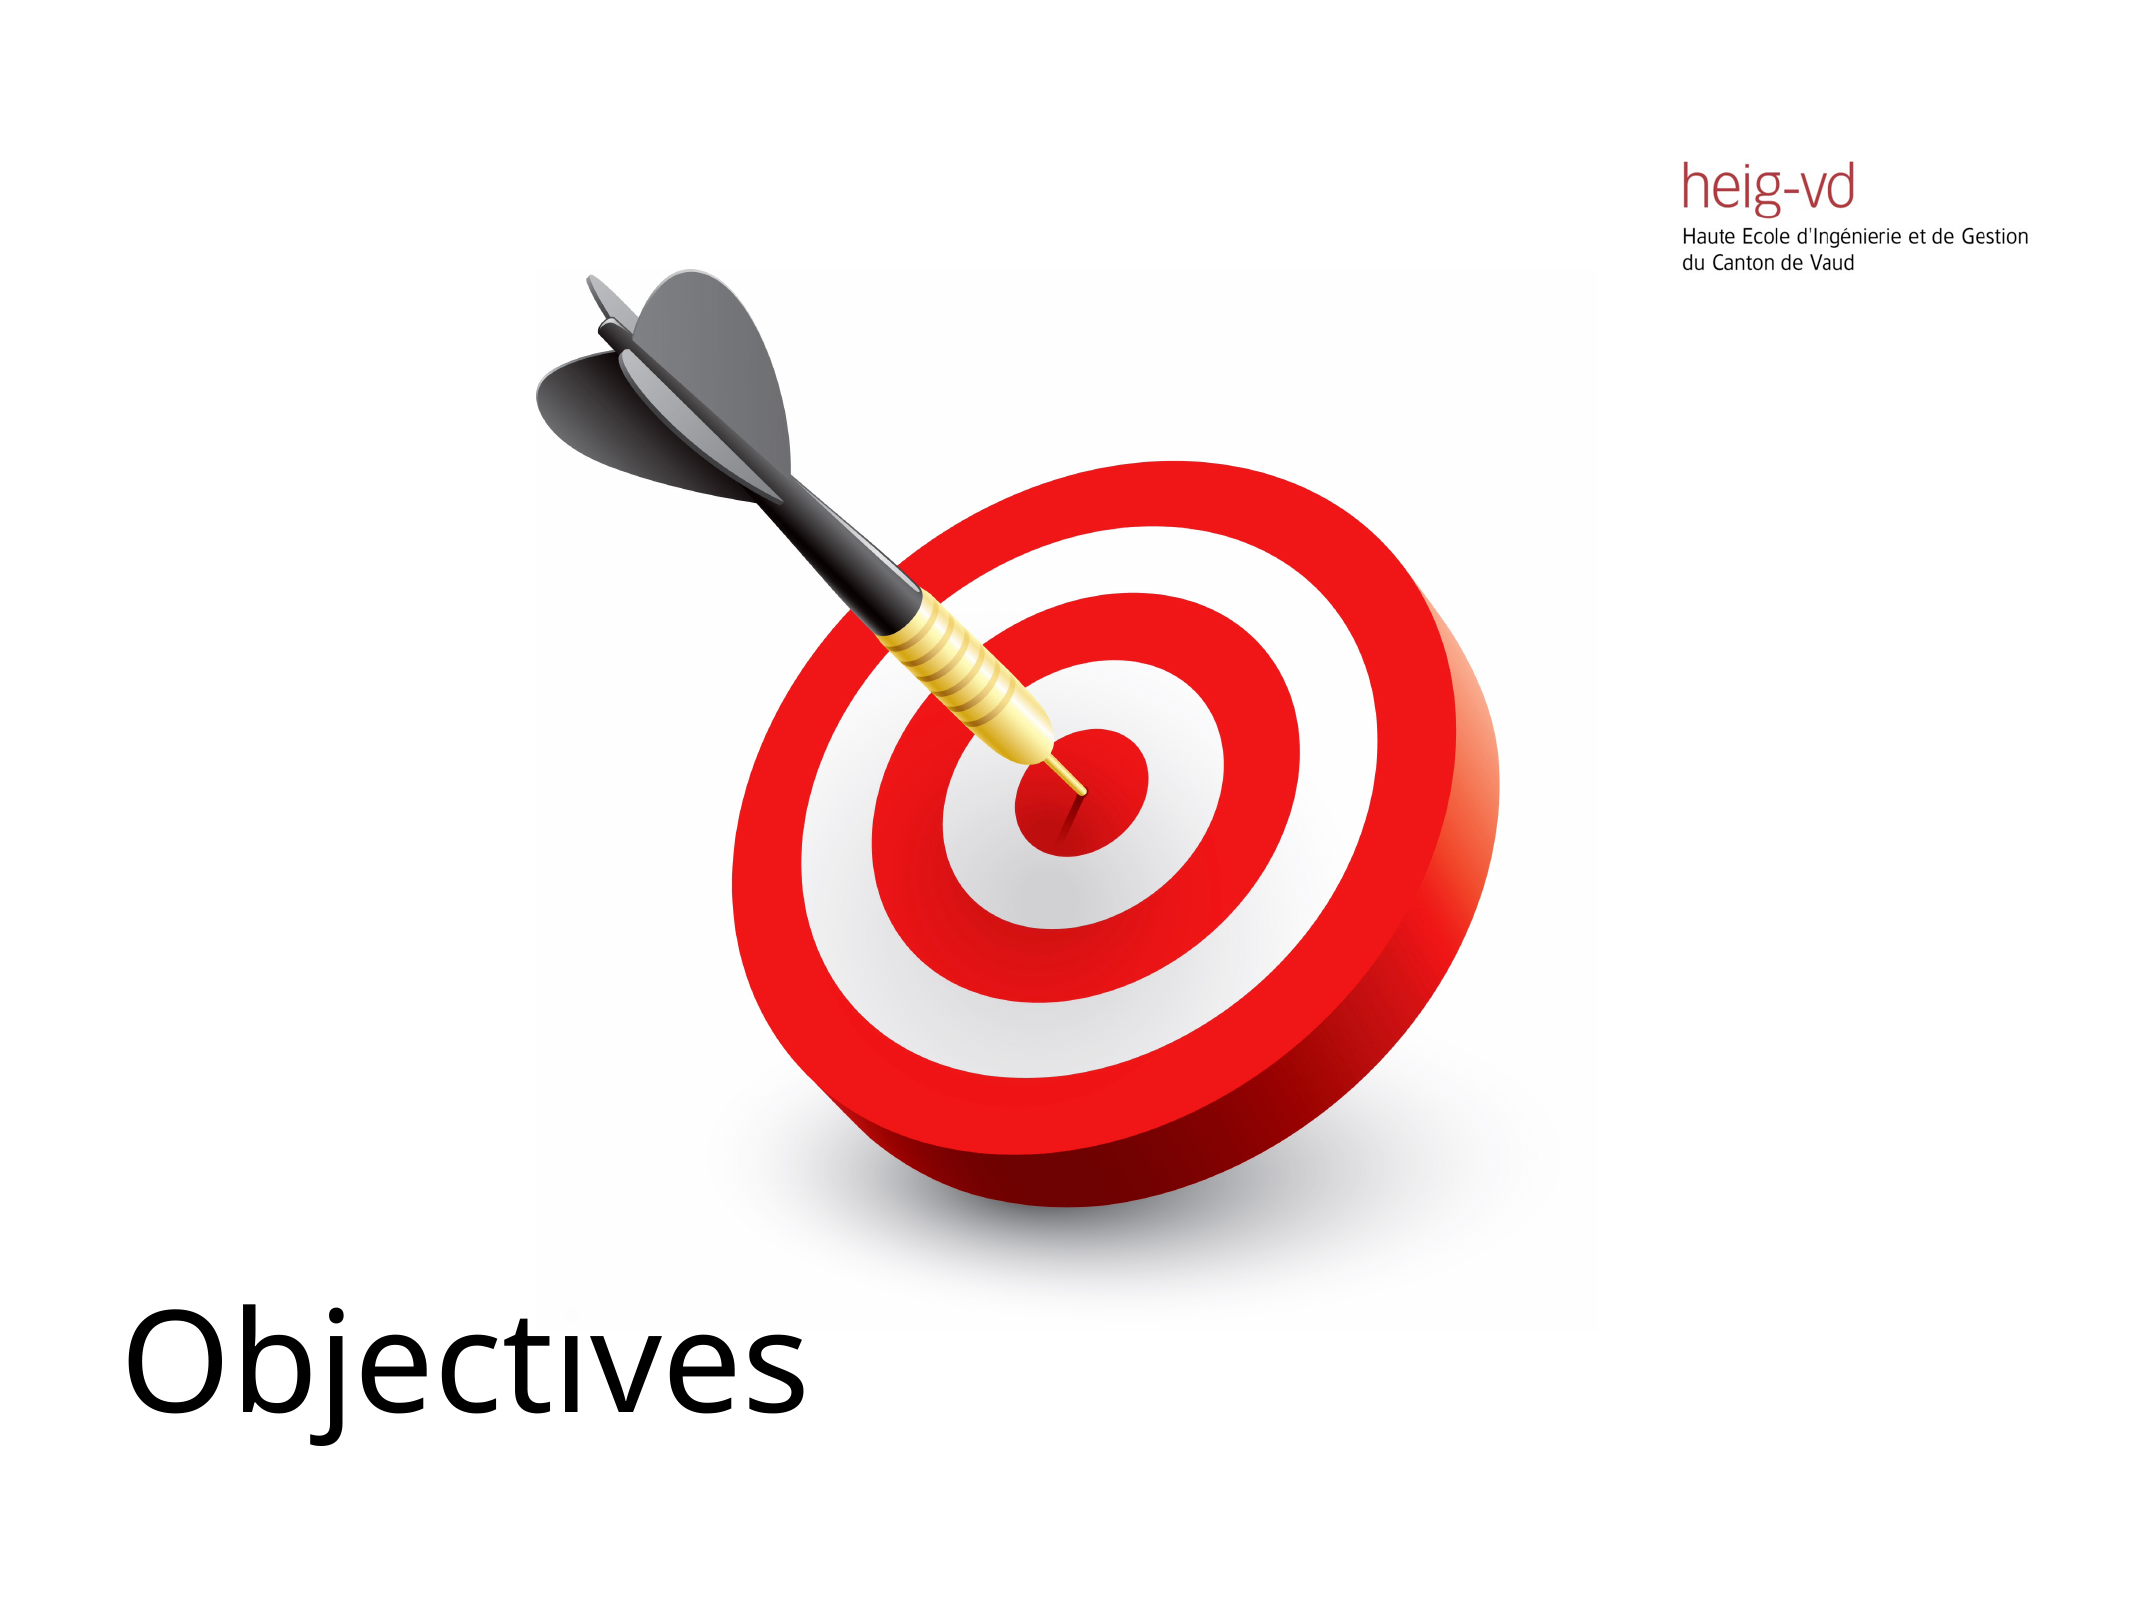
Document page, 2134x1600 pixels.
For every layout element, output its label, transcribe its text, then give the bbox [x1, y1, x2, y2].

picture [536, 269, 1598, 1331]
text_box Objectives [112, 1262, 2054, 1449]
picture [1672, 149, 2036, 284]
